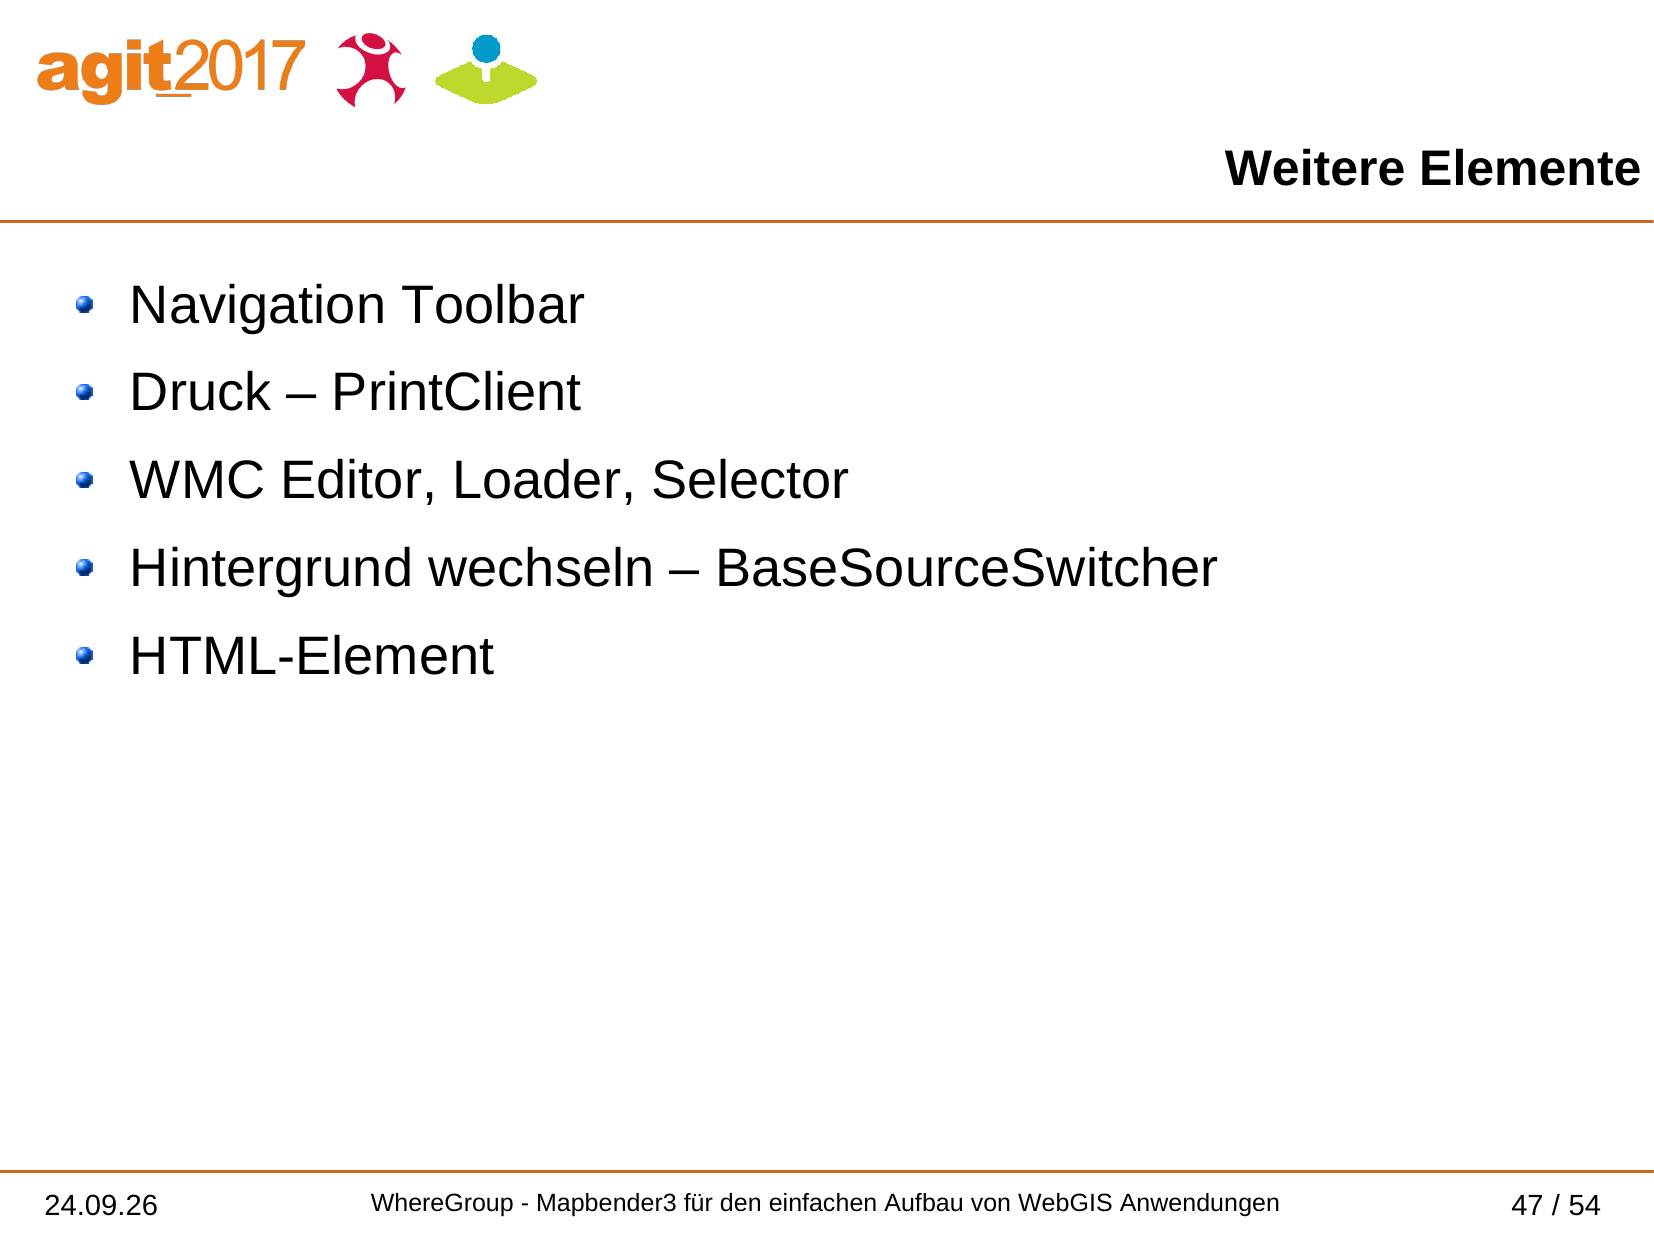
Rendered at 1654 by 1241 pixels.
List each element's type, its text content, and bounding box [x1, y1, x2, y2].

picture [35, 23, 308, 107]
picture [435, 35, 538, 104]
list Navigation Toolbar Druck – PrintClient WMC Editor, Loader, Selector Hintergrund wechseln – BaseSourceSwitcher HTML-Element [59, 274, 1548, 1093]
title Weitere Elemente [153, 124, 1642, 213]
